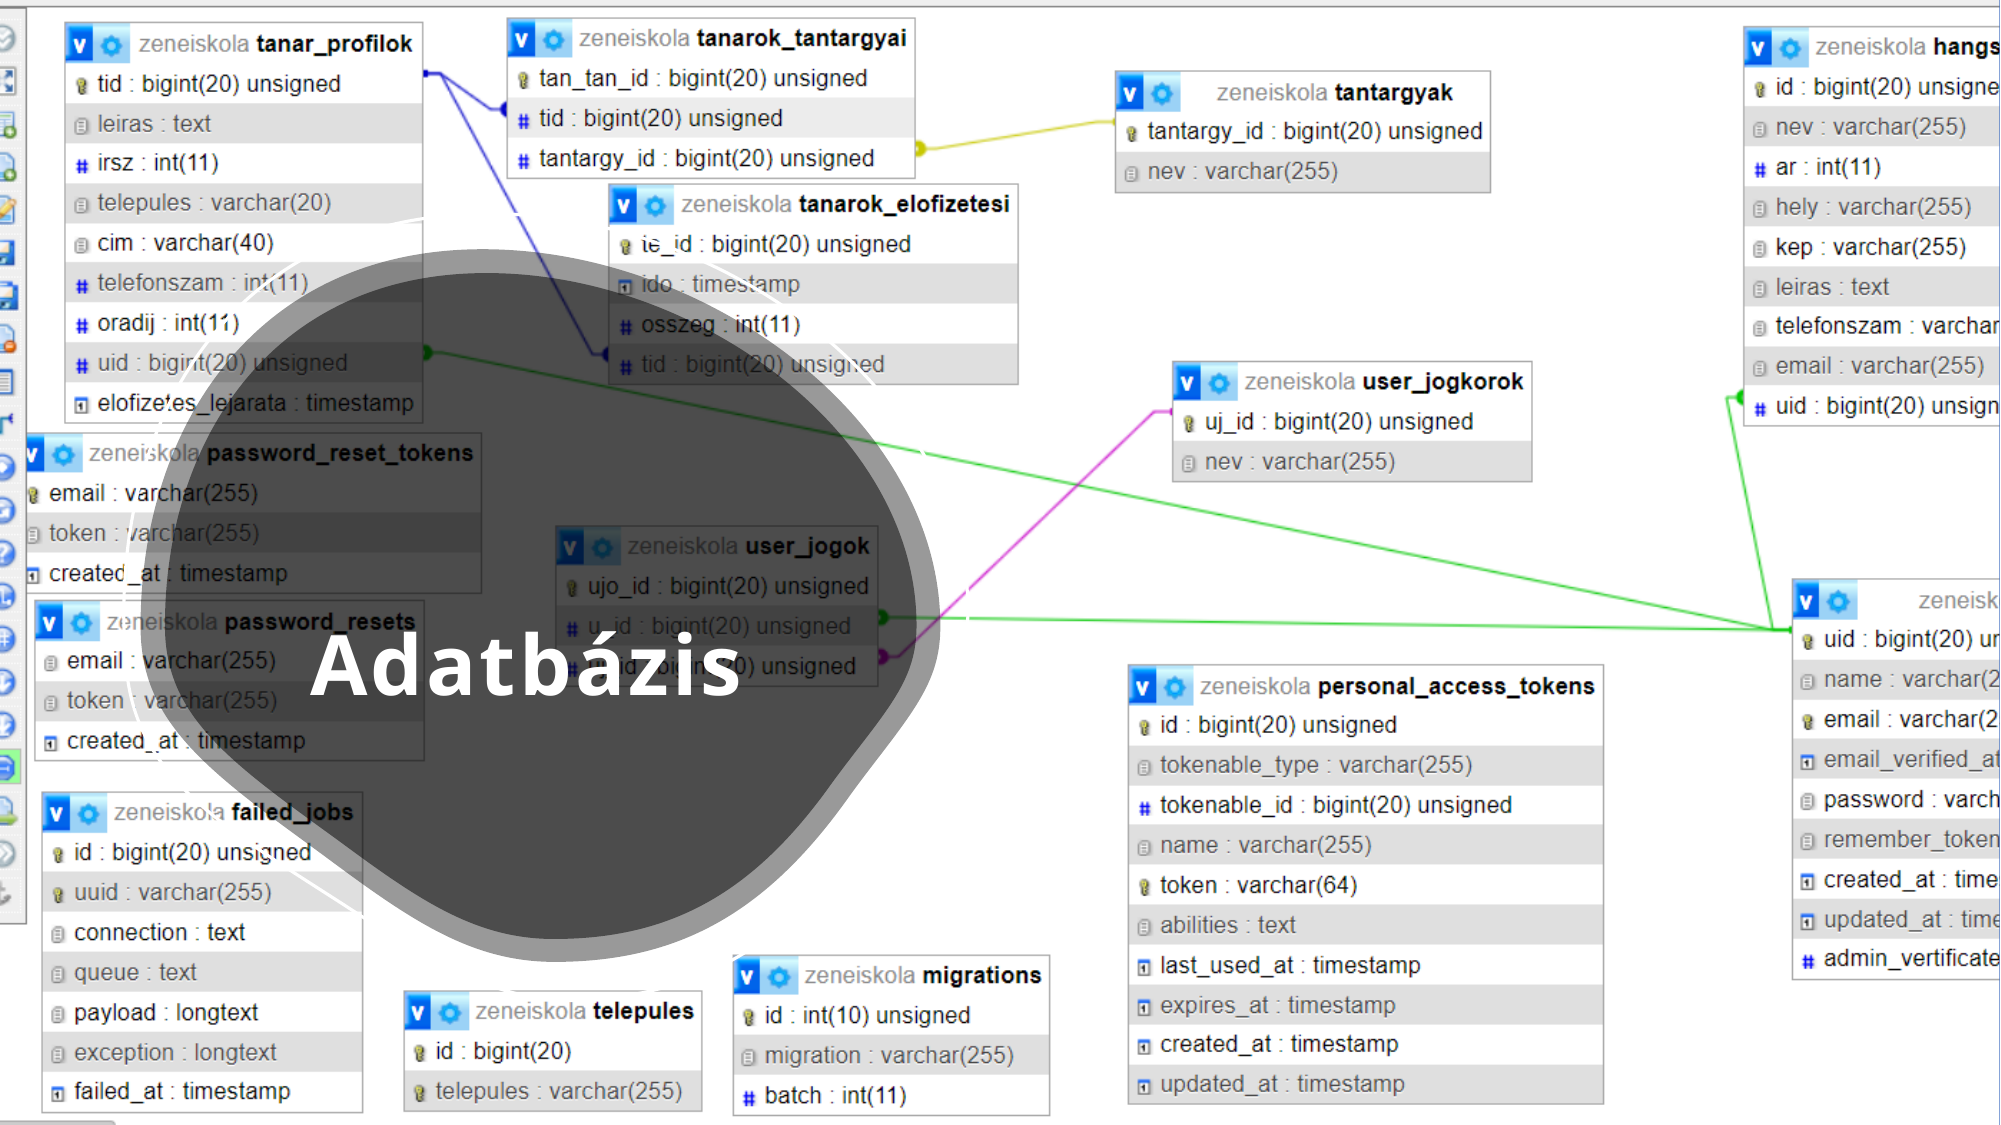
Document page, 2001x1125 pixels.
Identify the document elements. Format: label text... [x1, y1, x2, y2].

picture [0, 0, 2000, 1125]
title Adatbázis [223, 368, 830, 728]
text_box [140, 249, 941, 962]
